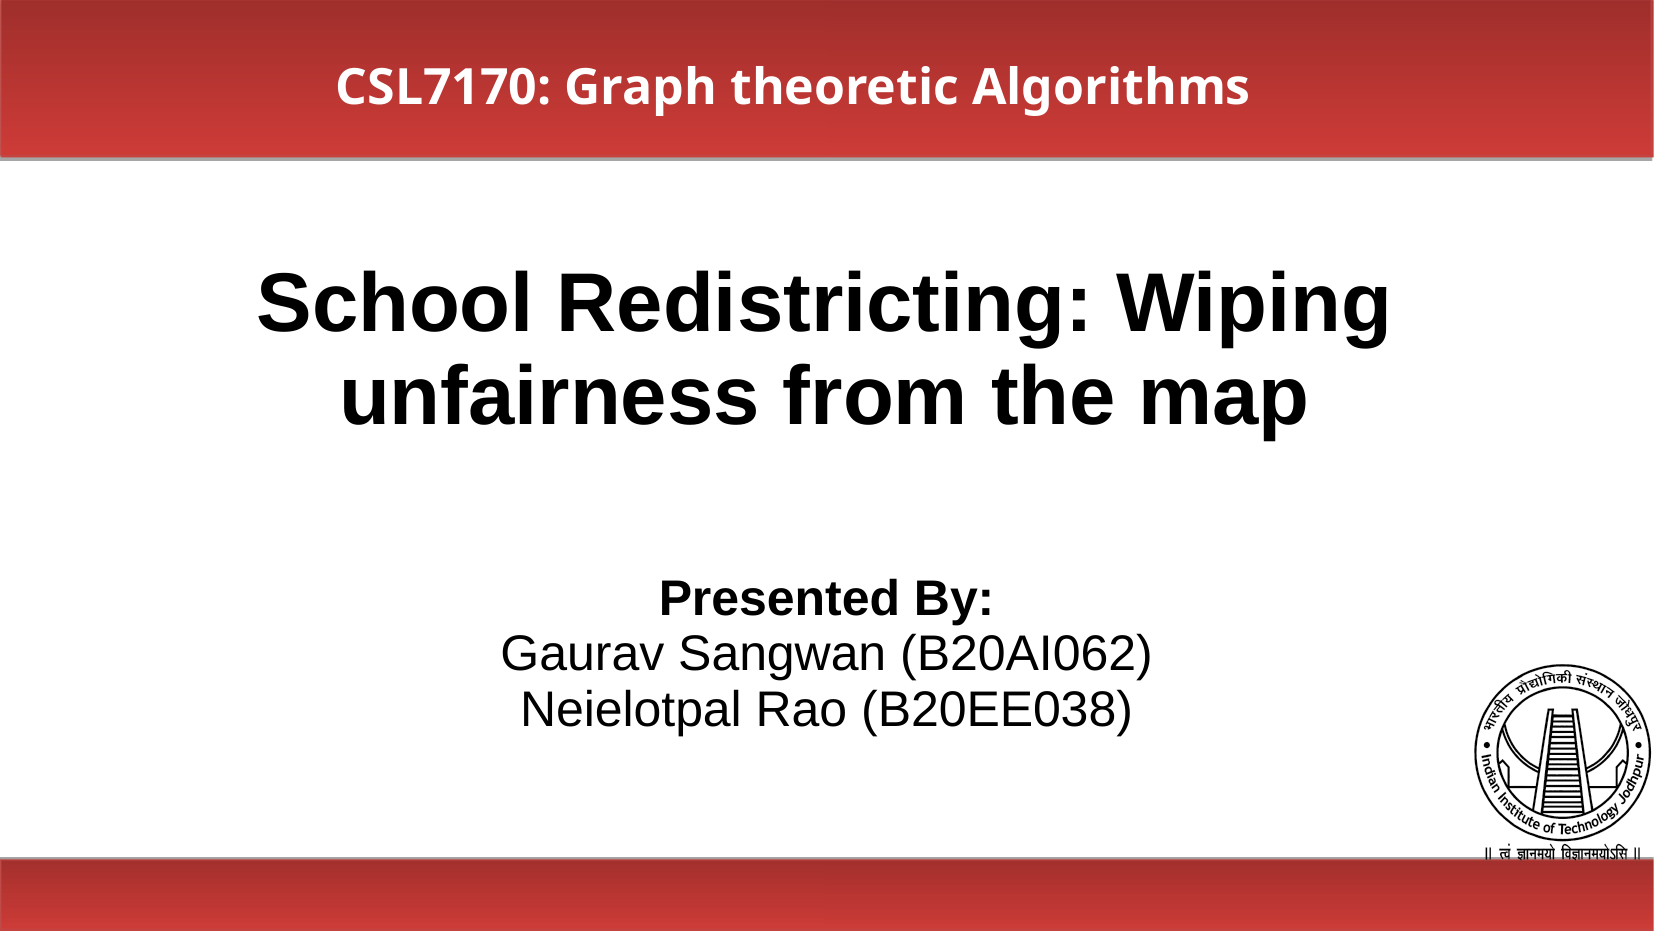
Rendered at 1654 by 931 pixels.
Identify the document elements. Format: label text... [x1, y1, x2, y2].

picture [0, 663, 1654, 931]
picture [0, 0, 1654, 161]
text_box Presented By: Gaurav Sangwan (B20AI062) Neielotpal Rao (B20EE038) [0, 562, 1654, 816]
title CSL7170: Graph theoretic Algorithms [49, 20, 1538, 151]
text_box School Redistricting: Wiping unfairness from the map [187, 193, 1463, 451]
